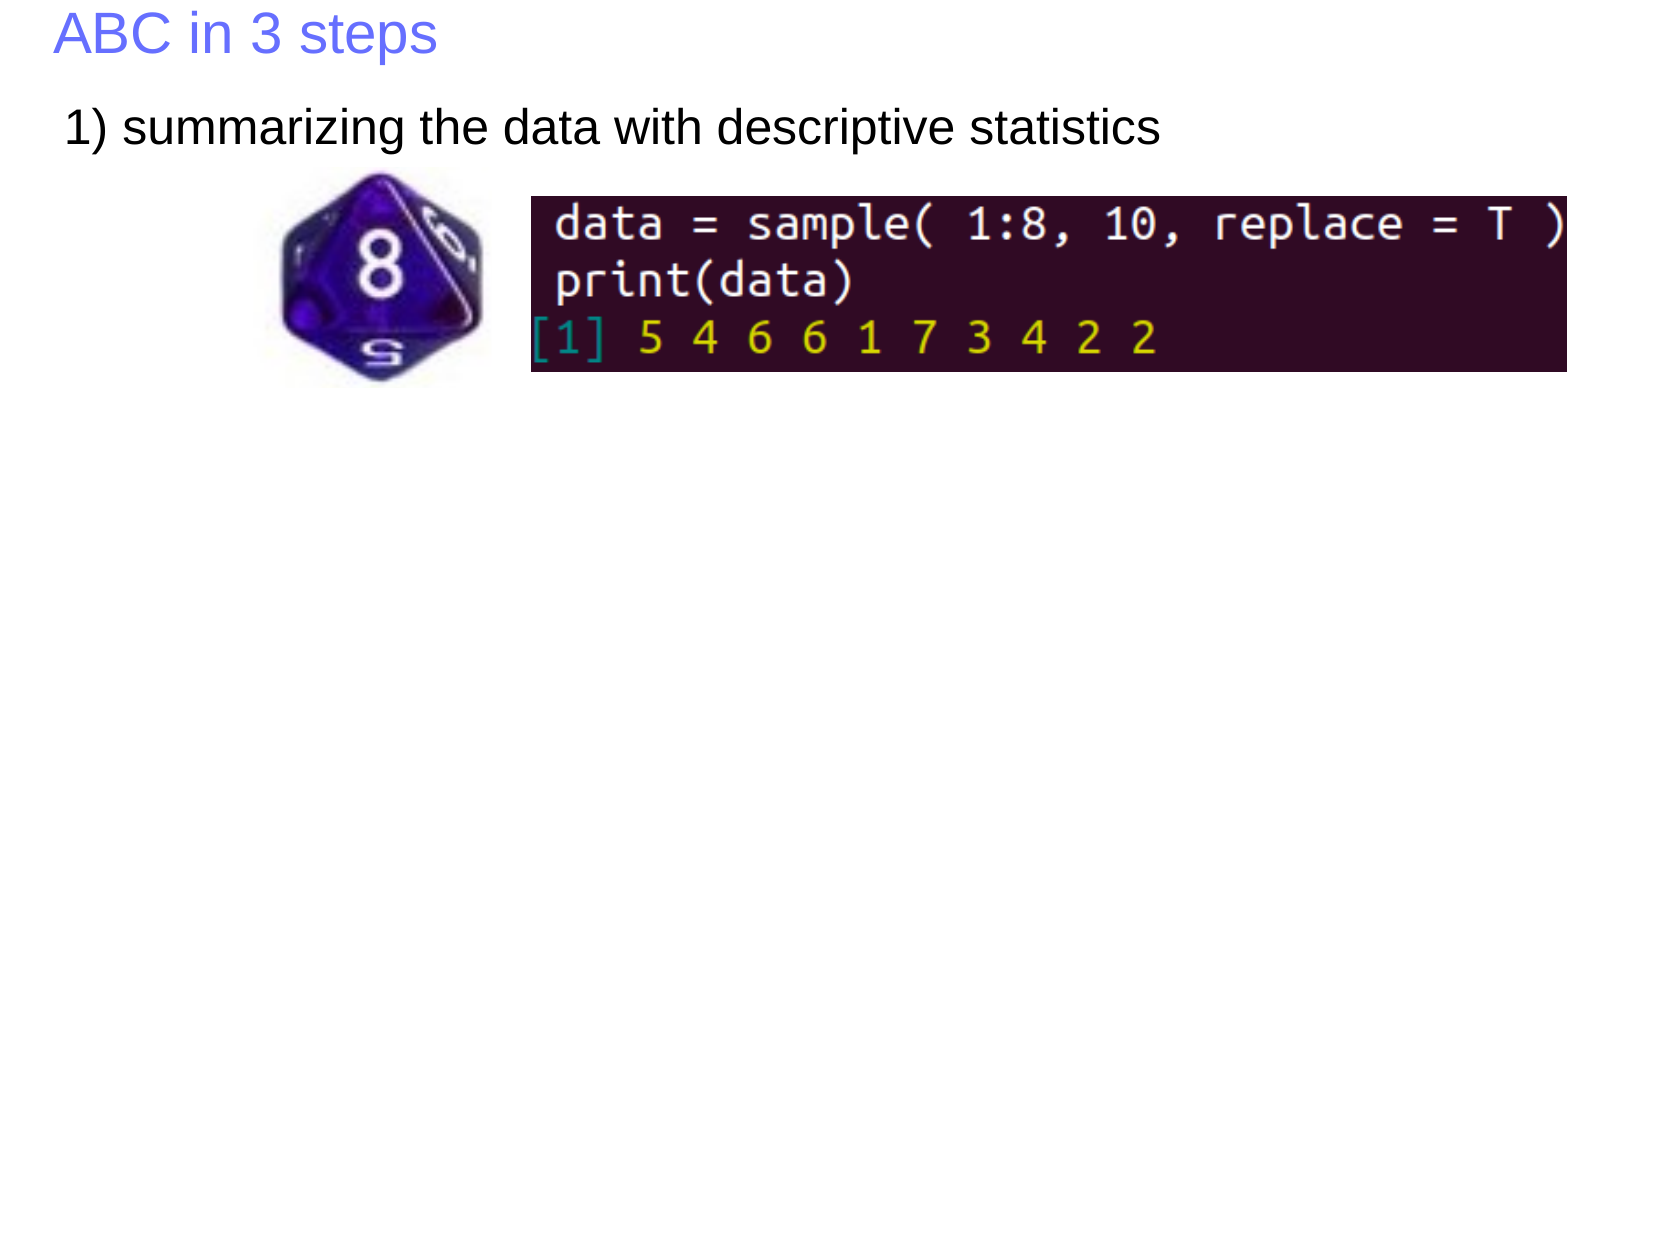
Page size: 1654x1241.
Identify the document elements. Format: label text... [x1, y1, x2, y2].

picture [253, 167, 492, 388]
text_box ABC in 3 steps [38, 0, 1607, 73]
text_box 1) summarizing the data with descriptive statistics [49, 92, 1177, 163]
picture [531, 196, 1567, 372]
